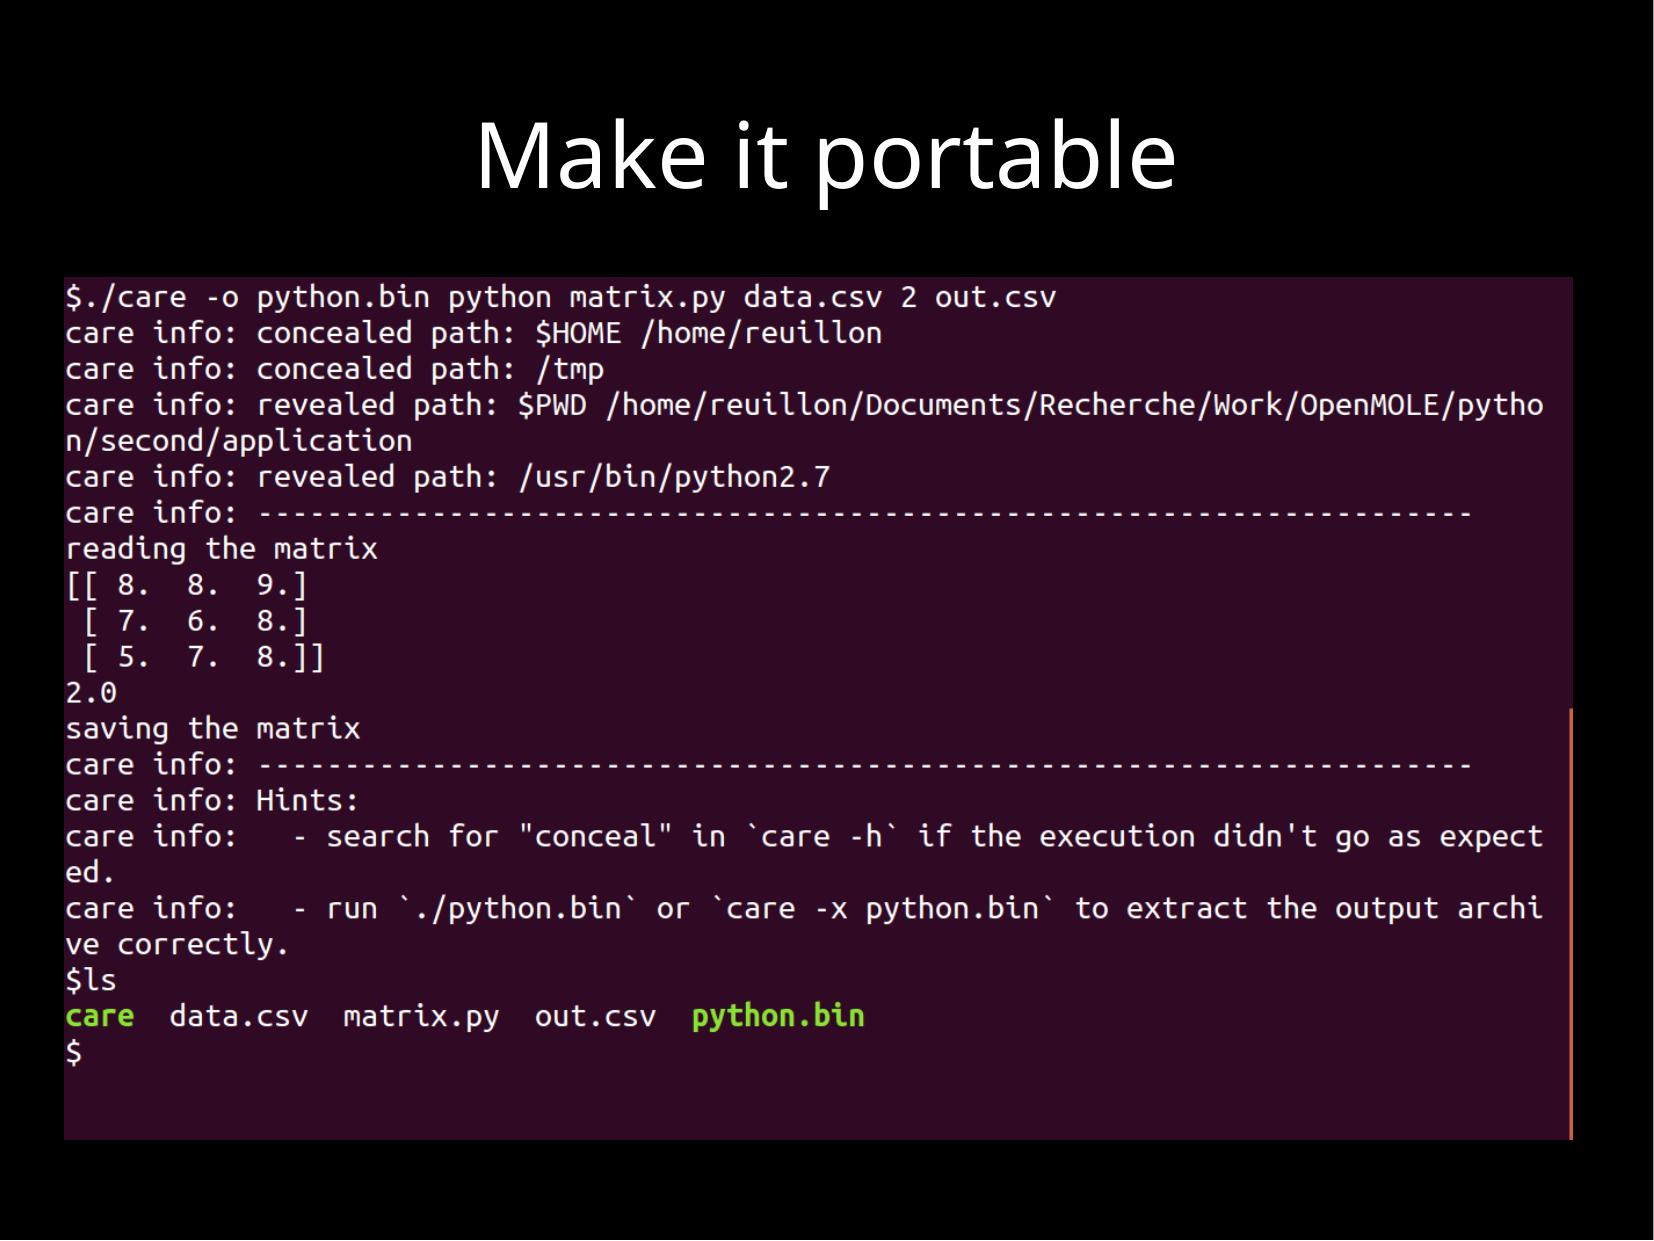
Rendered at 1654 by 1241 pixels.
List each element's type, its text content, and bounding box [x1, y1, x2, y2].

title Make it portable [82, 49, 1571, 257]
picture [64, 277, 1573, 1140]
